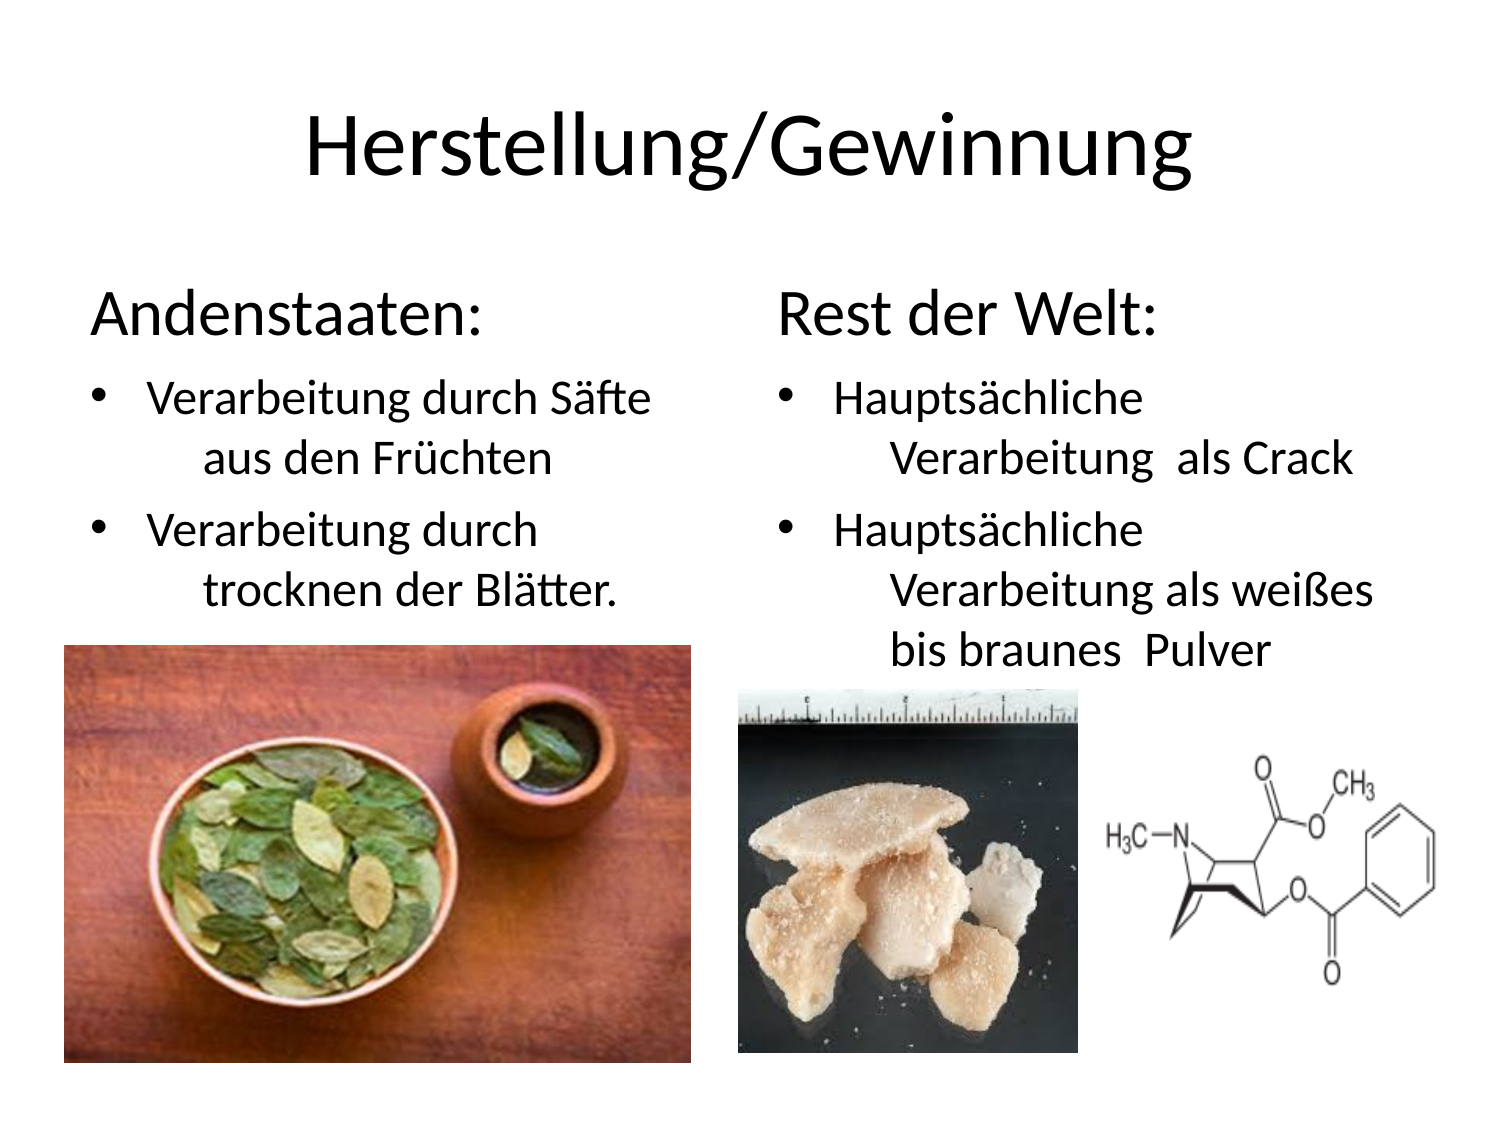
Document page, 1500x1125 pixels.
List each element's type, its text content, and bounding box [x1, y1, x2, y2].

list Verarbeitung durch Säfte aus den Früchten Verarbeitung durch trocknen der Blätter. [75, 356, 738, 1005]
list Andenstaaten: [75, 251, 738, 356]
picture [64, 645, 691, 1063]
list Hauptsächliche Verarbeitung als Crack Hauptsächliche Verarbeitung als weißes bis braunes Pulver [761, 356, 1426, 1005]
picture [1099, 750, 1444, 992]
picture [738, 689, 1078, 1053]
title Herstellung/Gewinnung [75, 45, 1426, 233]
list Rest der Welt: [761, 251, 1426, 356]
